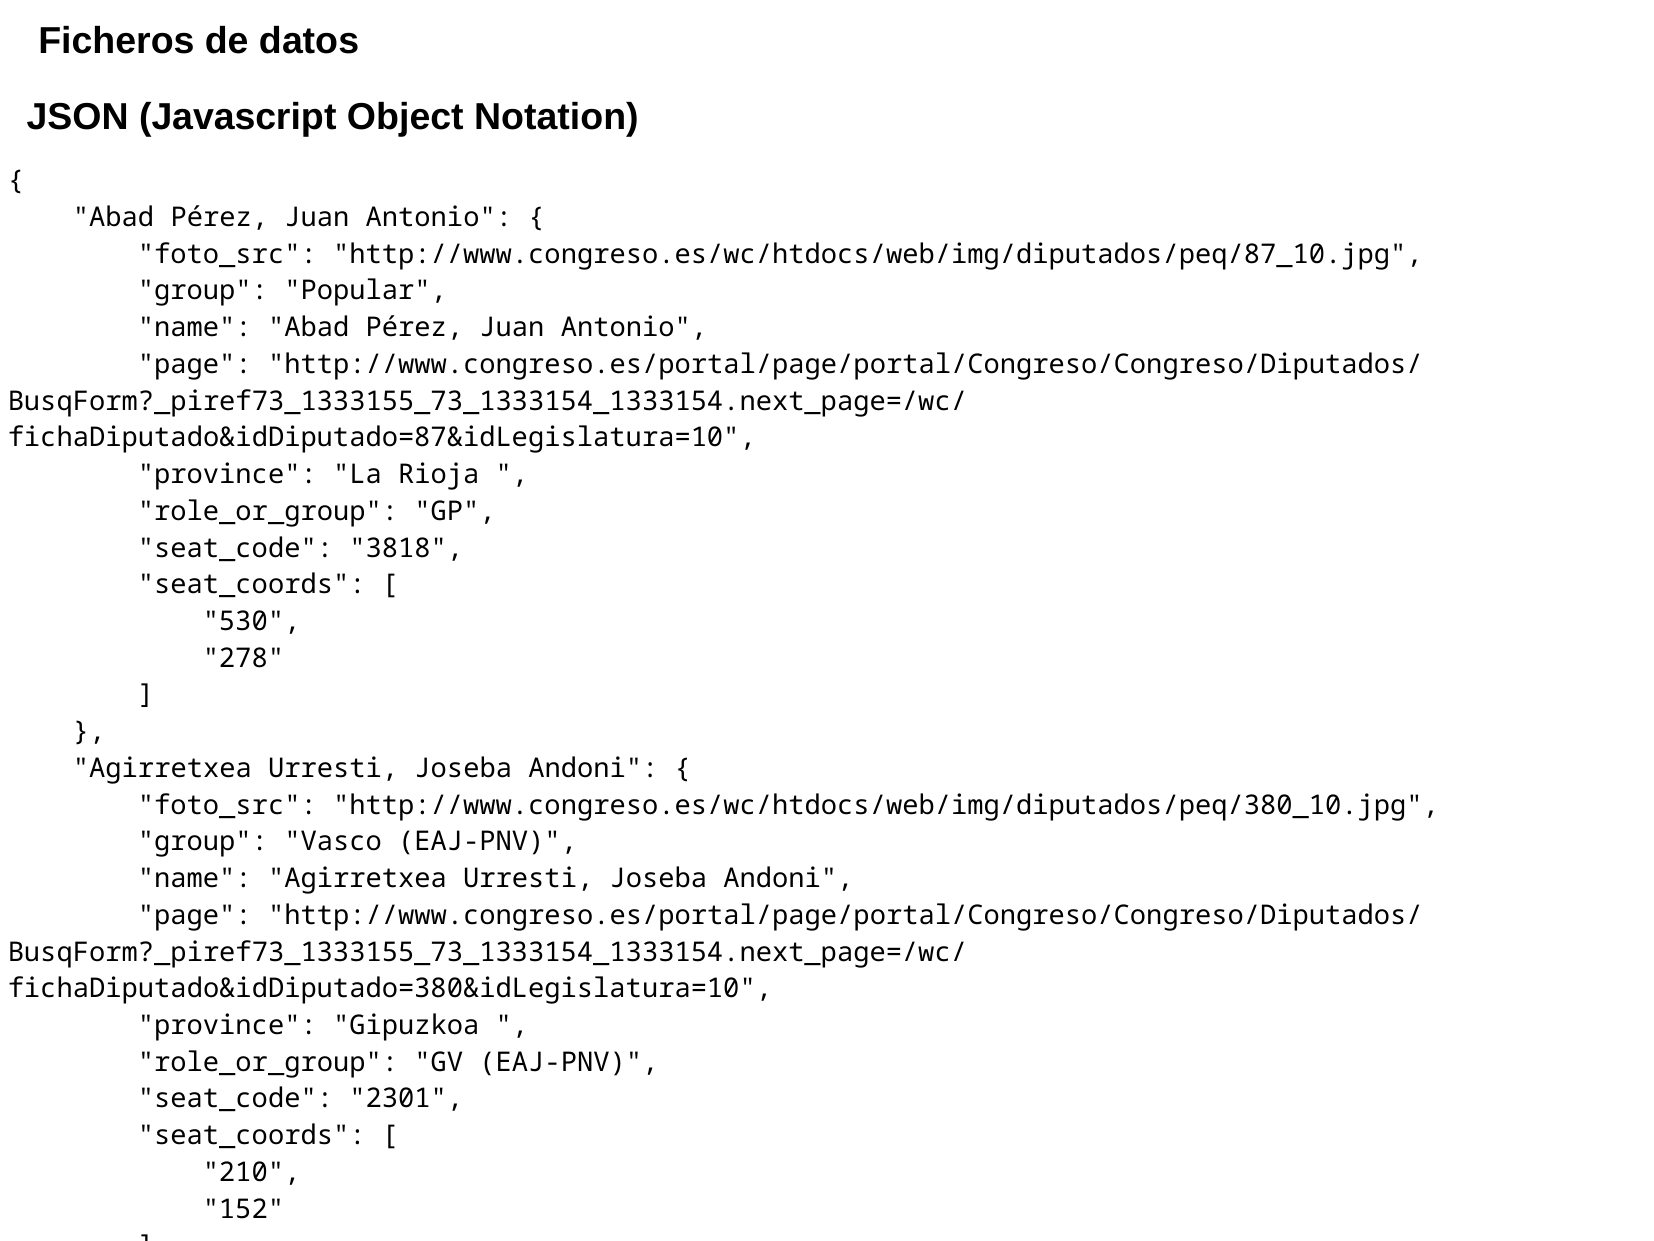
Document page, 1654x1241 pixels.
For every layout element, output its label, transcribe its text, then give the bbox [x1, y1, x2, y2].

text_box Ficheros de datos [23, 11, 686, 87]
text_box { "Abad Pérez, Juan Antonio": { "foto_src": "http://www.congreso.es/wc/htdocs/web/img/diputados/peq/87_10.jpg", "group": "Popular", "name": "Abad Pérez, Juan Antonio", "page": "http://www.congreso.es/portal/page/portal/Congreso/Congreso/Diputados/BusqForm?_piref73_1333155_73_1333154_1333154.next_page=/wc/fichaDiputado&idDiputado=87&idLegislatura=10", "province": "La Rioja ", "role_or_group": "GP", "seat_code": "3818", "seat_coords": [ "530", "278" ] }, "Agirretxea Urresti, Joseba Andoni": { "foto_src": "http://www.congreso.es/wc/htdocs/web/img/diputados/peq/380_10.jpg", "group": "Vasco (EAJ-PNV)", "name": "Agirretxea Urresti, Joseba Andoni", "page": "http://www.congreso.es/portal/page/portal/Congreso/Congreso/Diputados/BusqForm?_piref73_1333155_73_1333154_1333154.next_page=/wc/fichaDiputado&idDiputado=380&idLegislatura=10", "province": "Gipuzkoa ", "role_or_group": "GV (EAJ-PNV)", "seat_code": "2301", "seat_coords": [ "210", "152" ] }, [0, 153, 1553, 1210]
text_box JSON (Javascript Object Notation) [11, 87, 686, 153]
